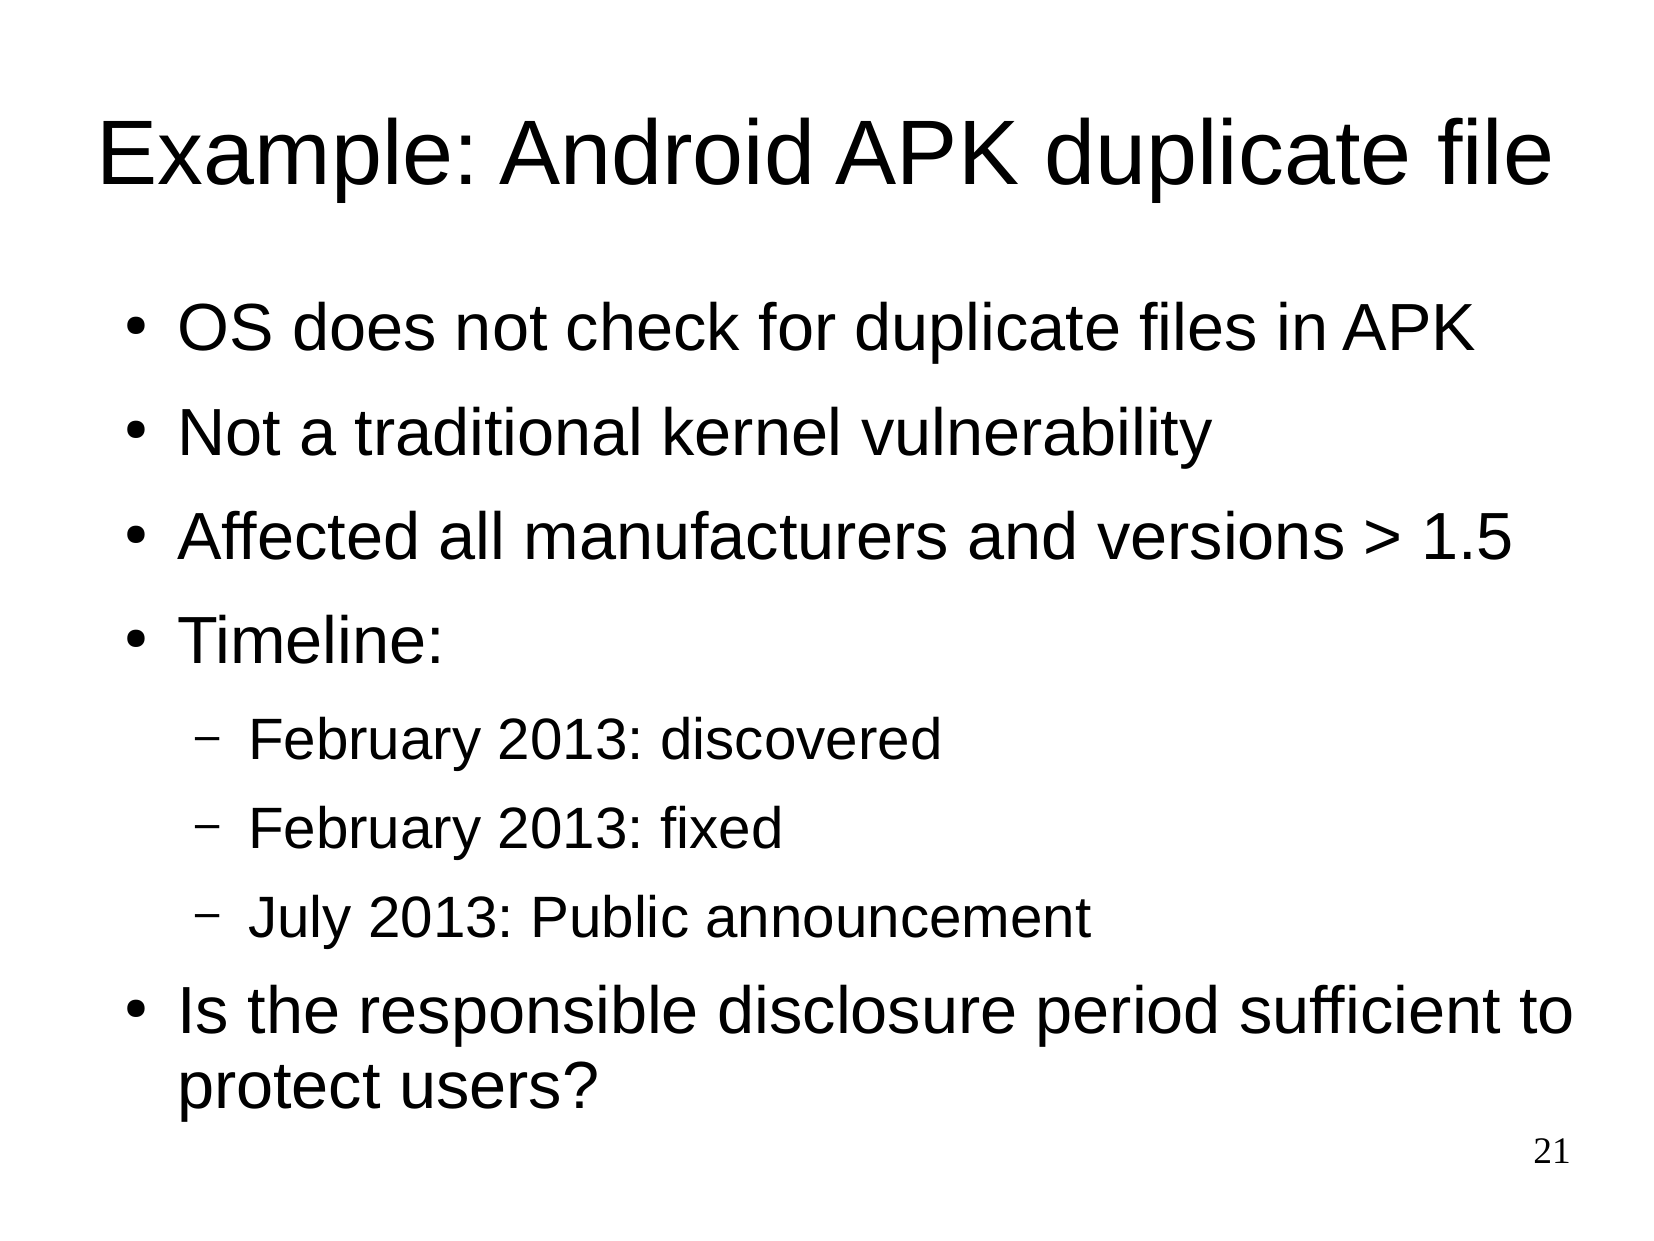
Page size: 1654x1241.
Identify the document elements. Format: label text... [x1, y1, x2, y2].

list OS does not check for duplicate files in APK Not a traditional kernel vulnerability Affected all manufacturers and versions > 1.5 Timeline: February 2013: discovered February 2013: fixed July 2013: Public announcement Is the responsible disclosure period sufficient to protect users? [106, 290, 1595, 1124]
title Example: Android APK duplicate file [82, 49, 1571, 257]
